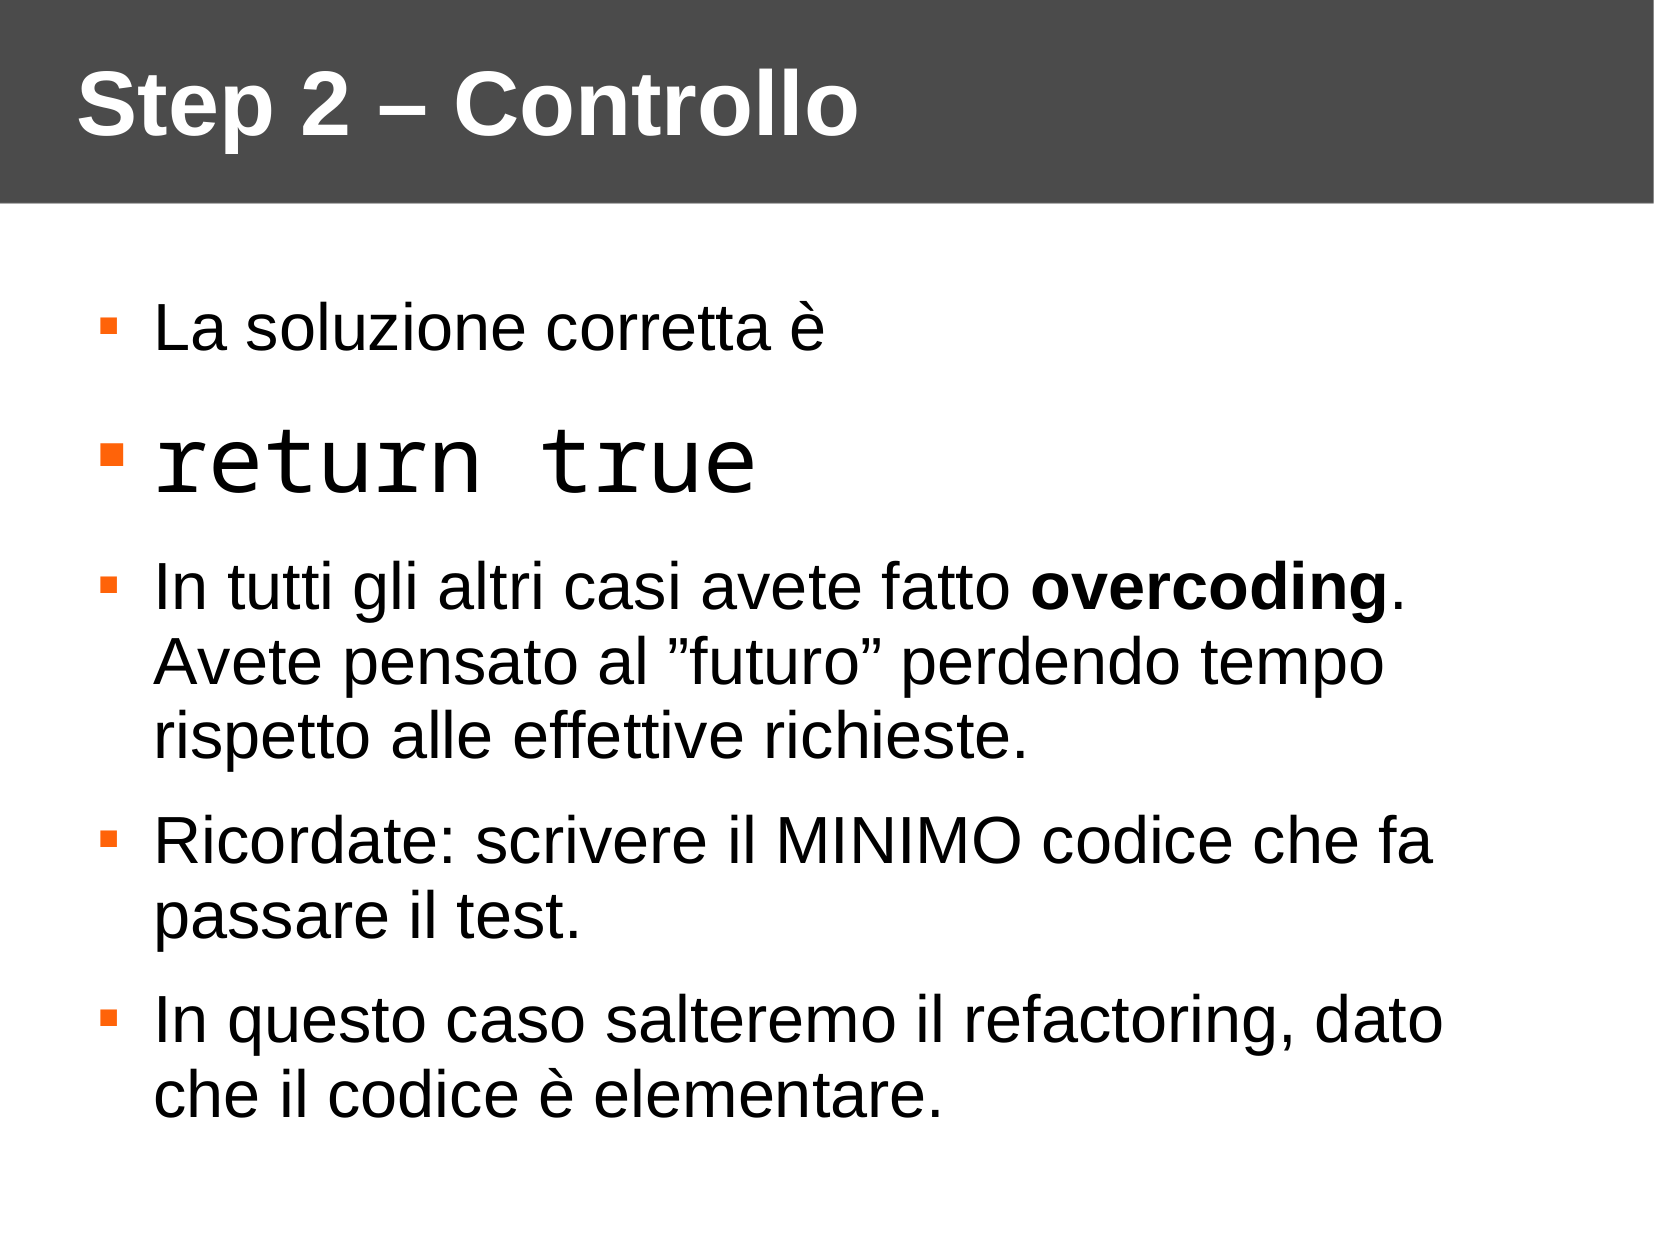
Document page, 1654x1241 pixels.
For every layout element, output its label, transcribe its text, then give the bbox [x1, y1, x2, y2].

title Step 2 – Controllo [76, 0, 1565, 208]
list La soluzione corretta è return true In tutti gli altri casi avete fatto overcoding. Avete pensato al ”futuro” perdendo tempo rispetto alle effettive richieste. Ricordate: scrivere il MINIMO codice che fa passare il test. In questo caso salteremo il refactoring, dato che il codice è elementare. [82, 290, 1571, 1241]
picture [0, 0, 1654, 1241]
